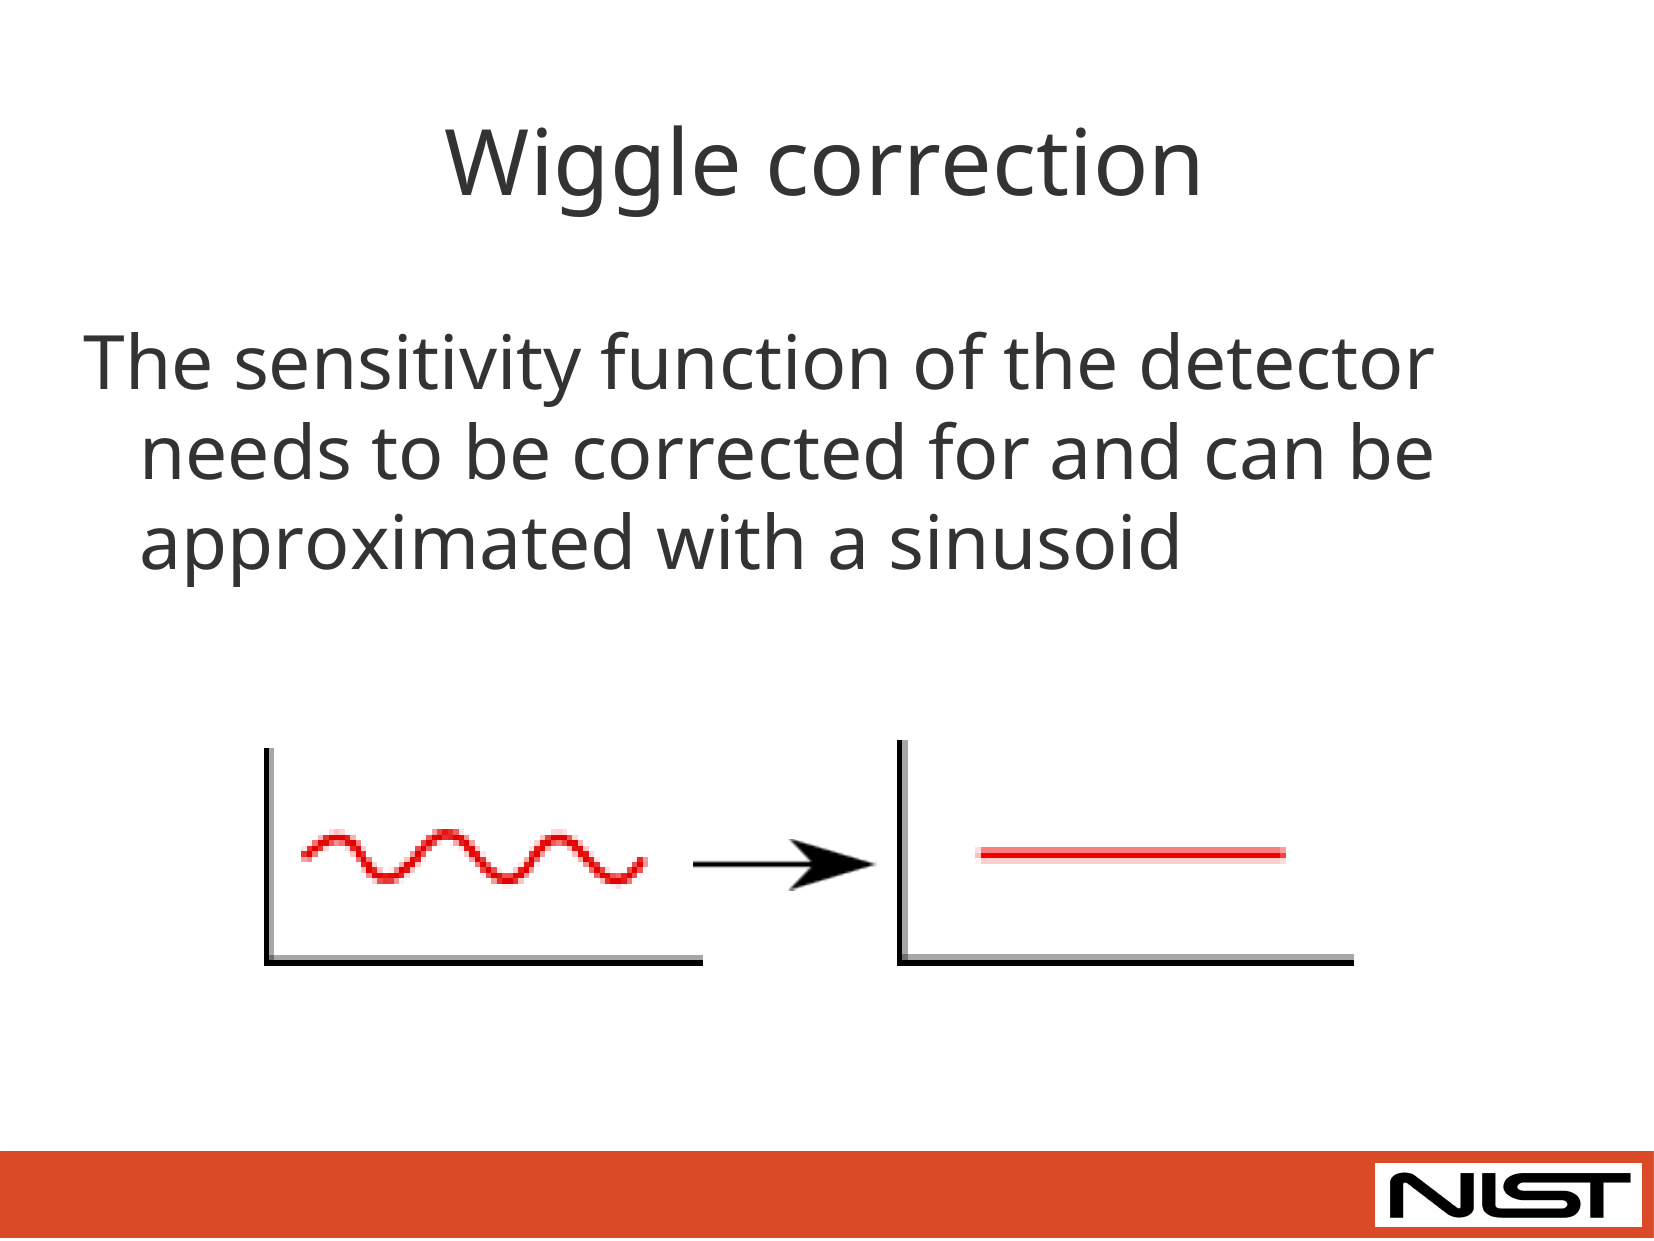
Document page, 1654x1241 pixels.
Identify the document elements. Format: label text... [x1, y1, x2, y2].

picture [264, 748, 877, 966]
title Wiggle correction [56, 68, 1596, 263]
picture [897, 740, 1354, 966]
list The sensitivity function of the detector needs to be corrected for and can be approximated with a sinusoid [75, 306, 1587, 713]
picture [0, 1151, 1654, 1238]
